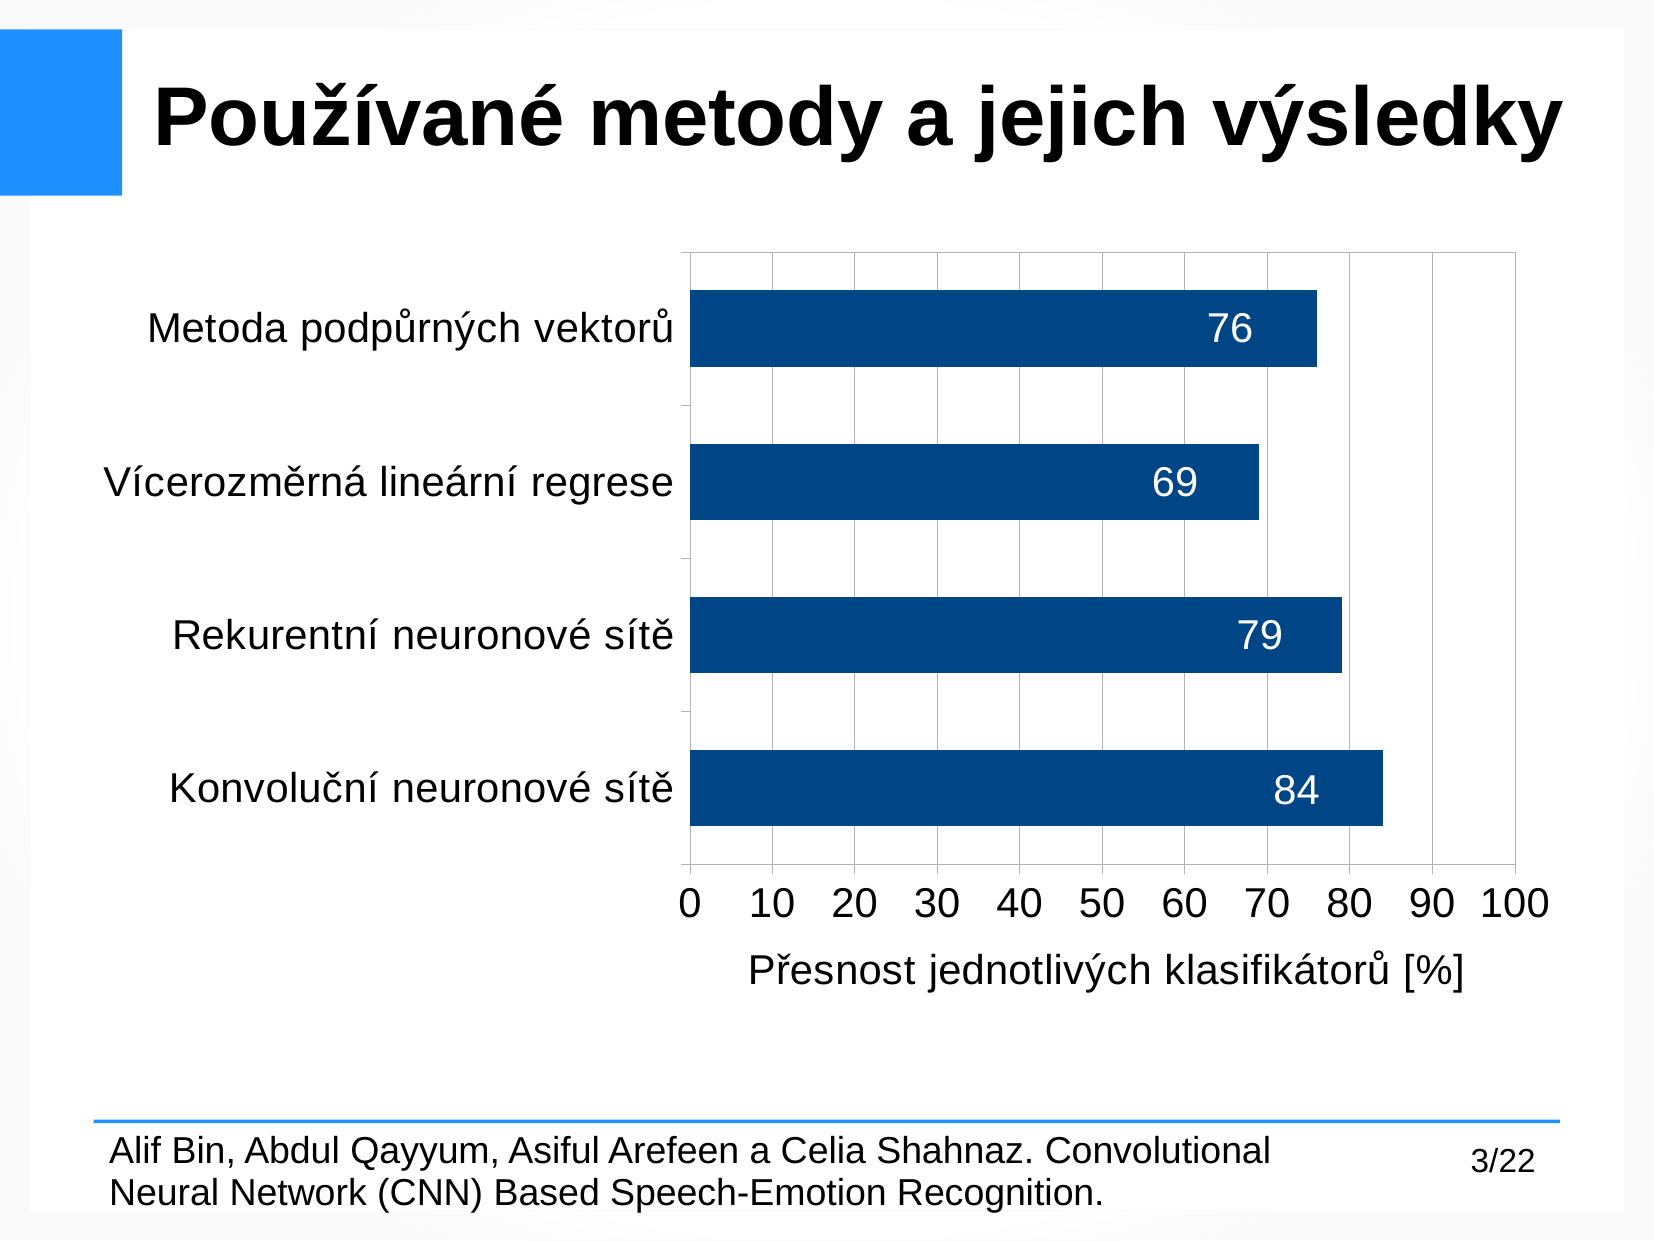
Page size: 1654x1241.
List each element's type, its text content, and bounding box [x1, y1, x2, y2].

text_box Alif Bin, Abdul Qayyum, Asiful Arefeen a Celia Shahnaz. Convolutional Neural Network (CNN) Based Speech-Emotion Recognition. [94, 1122, 1394, 1221]
chart [73, 236, 1581, 1040]
title Používané metody a jejich výsledky [153, 13, 1571, 221]
